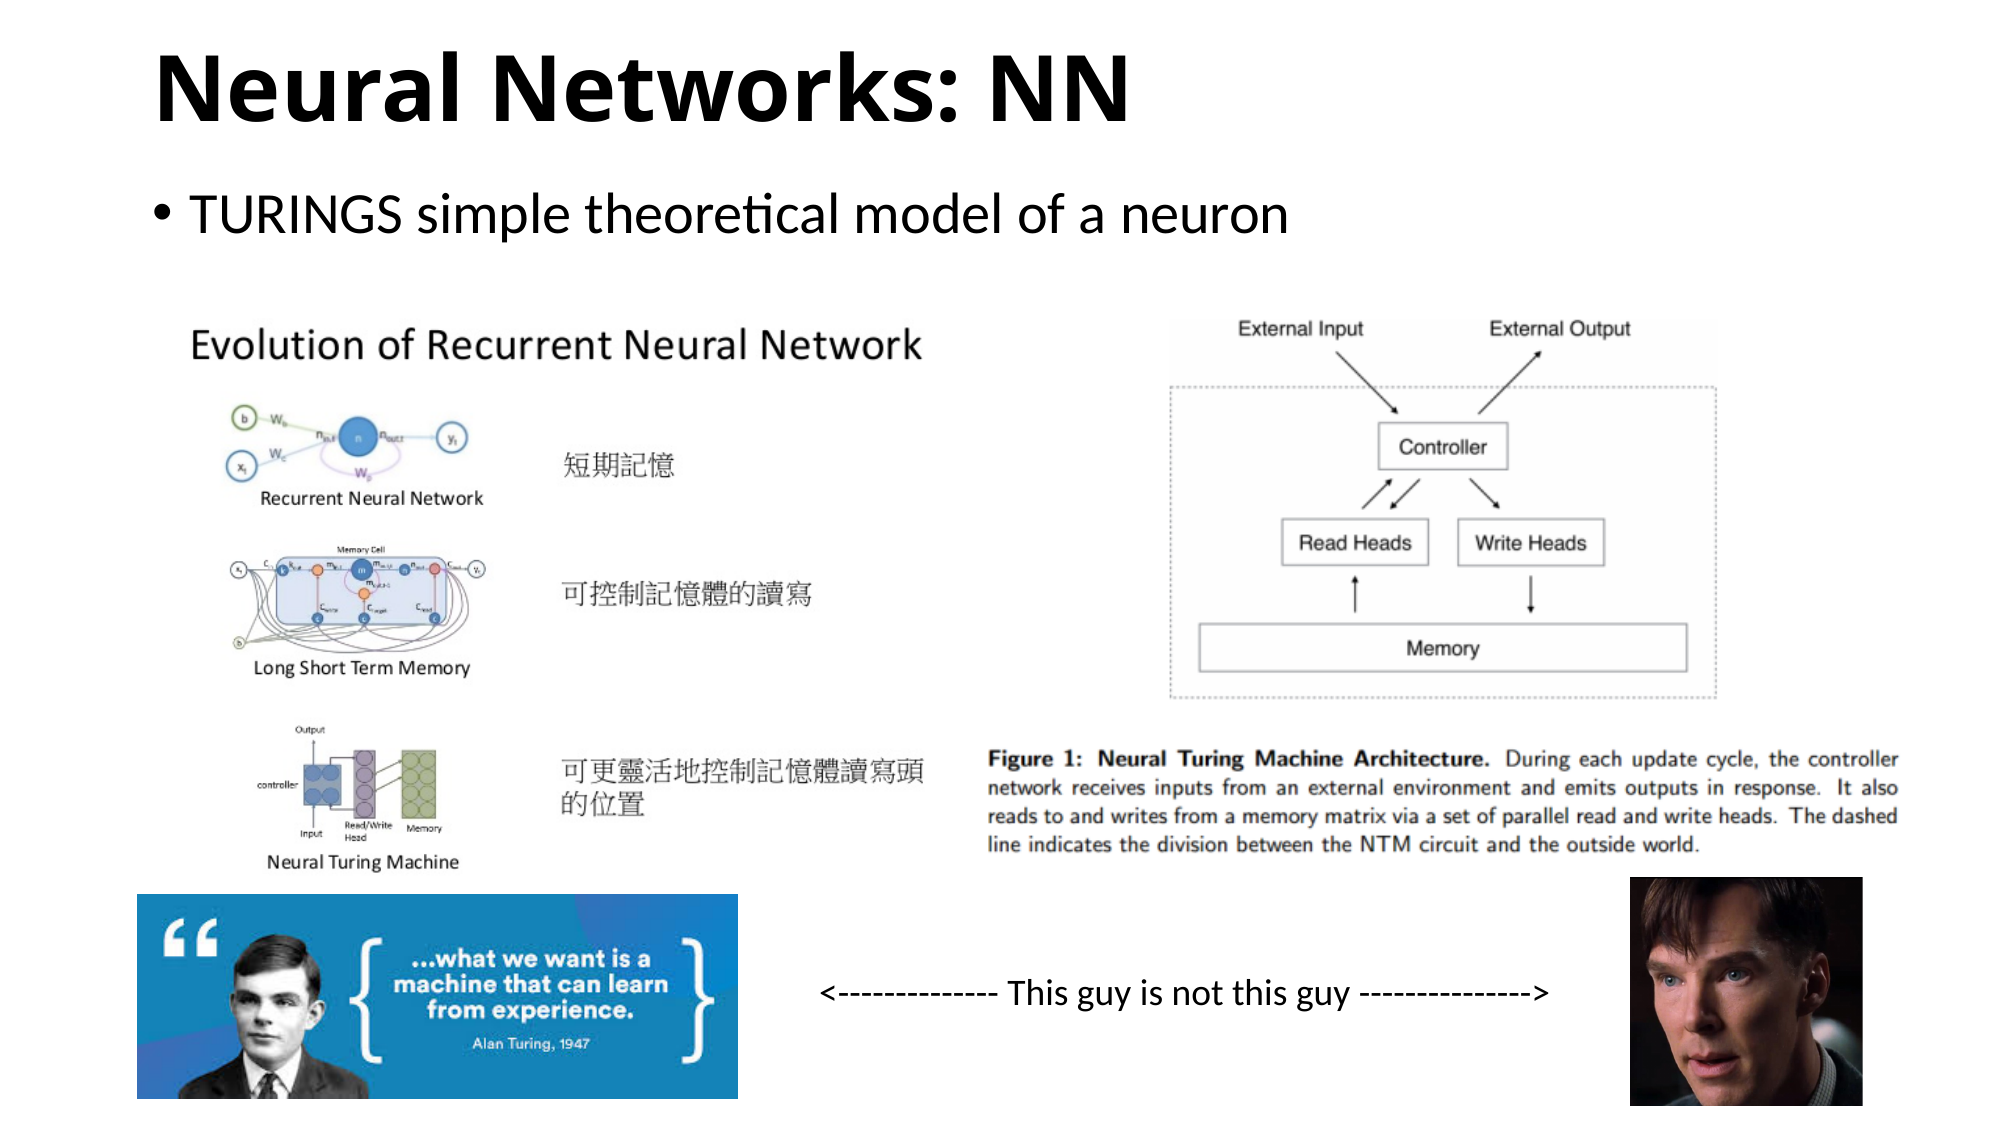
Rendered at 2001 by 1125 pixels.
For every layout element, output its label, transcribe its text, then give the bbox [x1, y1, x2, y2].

text_box <-------------- This guy is not this guy ---------------> [804, 960, 1595, 1022]
title Neural Networks: NN [137, 33, 1863, 150]
picture [1630, 877, 1863, 1106]
picture [137, 266, 1911, 1100]
list TURINGS simple theoretical model of a neuron [137, 176, 1748, 267]
